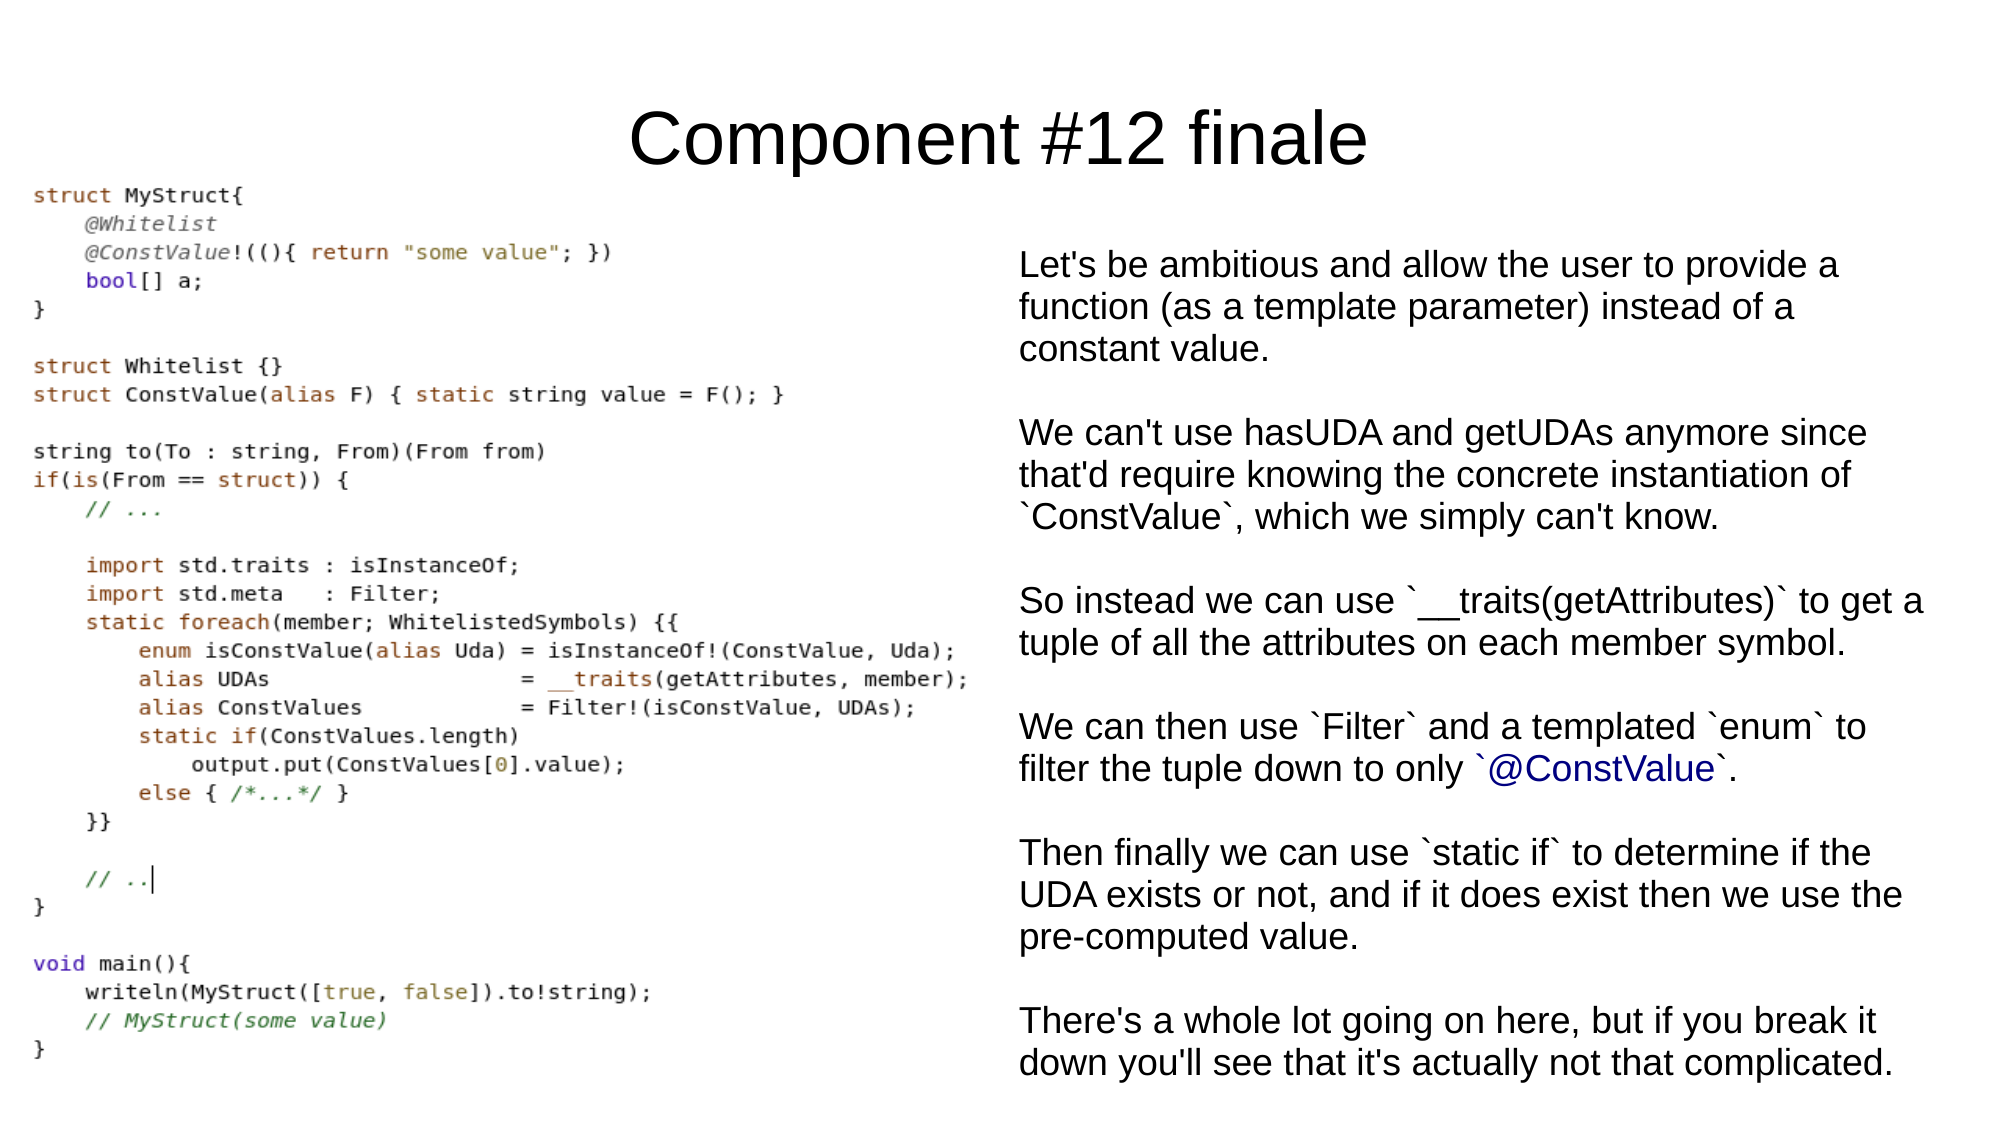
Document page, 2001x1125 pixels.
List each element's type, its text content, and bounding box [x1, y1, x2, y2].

title Component #12 finale [99, 44, 1900, 233]
text_box Let's be ambitious and allow the user to provide a function (as a template parameter) instead of a constant value. We can't use hasUDA and getUDAs anymore since that'd require knowing the concrete instantiation of `ConstValue`, which we simply can't know. So instead we can use `__traits(getAttributes)` to get a tuple of all the attributes on each member symbol. We can then use `Filter` and a templated `enum` to filter the tuple down to only `@ConstValue`. Then finally we can use `static if` to determine if the UDA exists or not, and if it does exist then we use the pre-computed value. There's a whole lot going on here, but if you break it down you'll see that it's actually not that complicated. [1003, 236, 1949, 1091]
picture [30, 177, 975, 1069]
